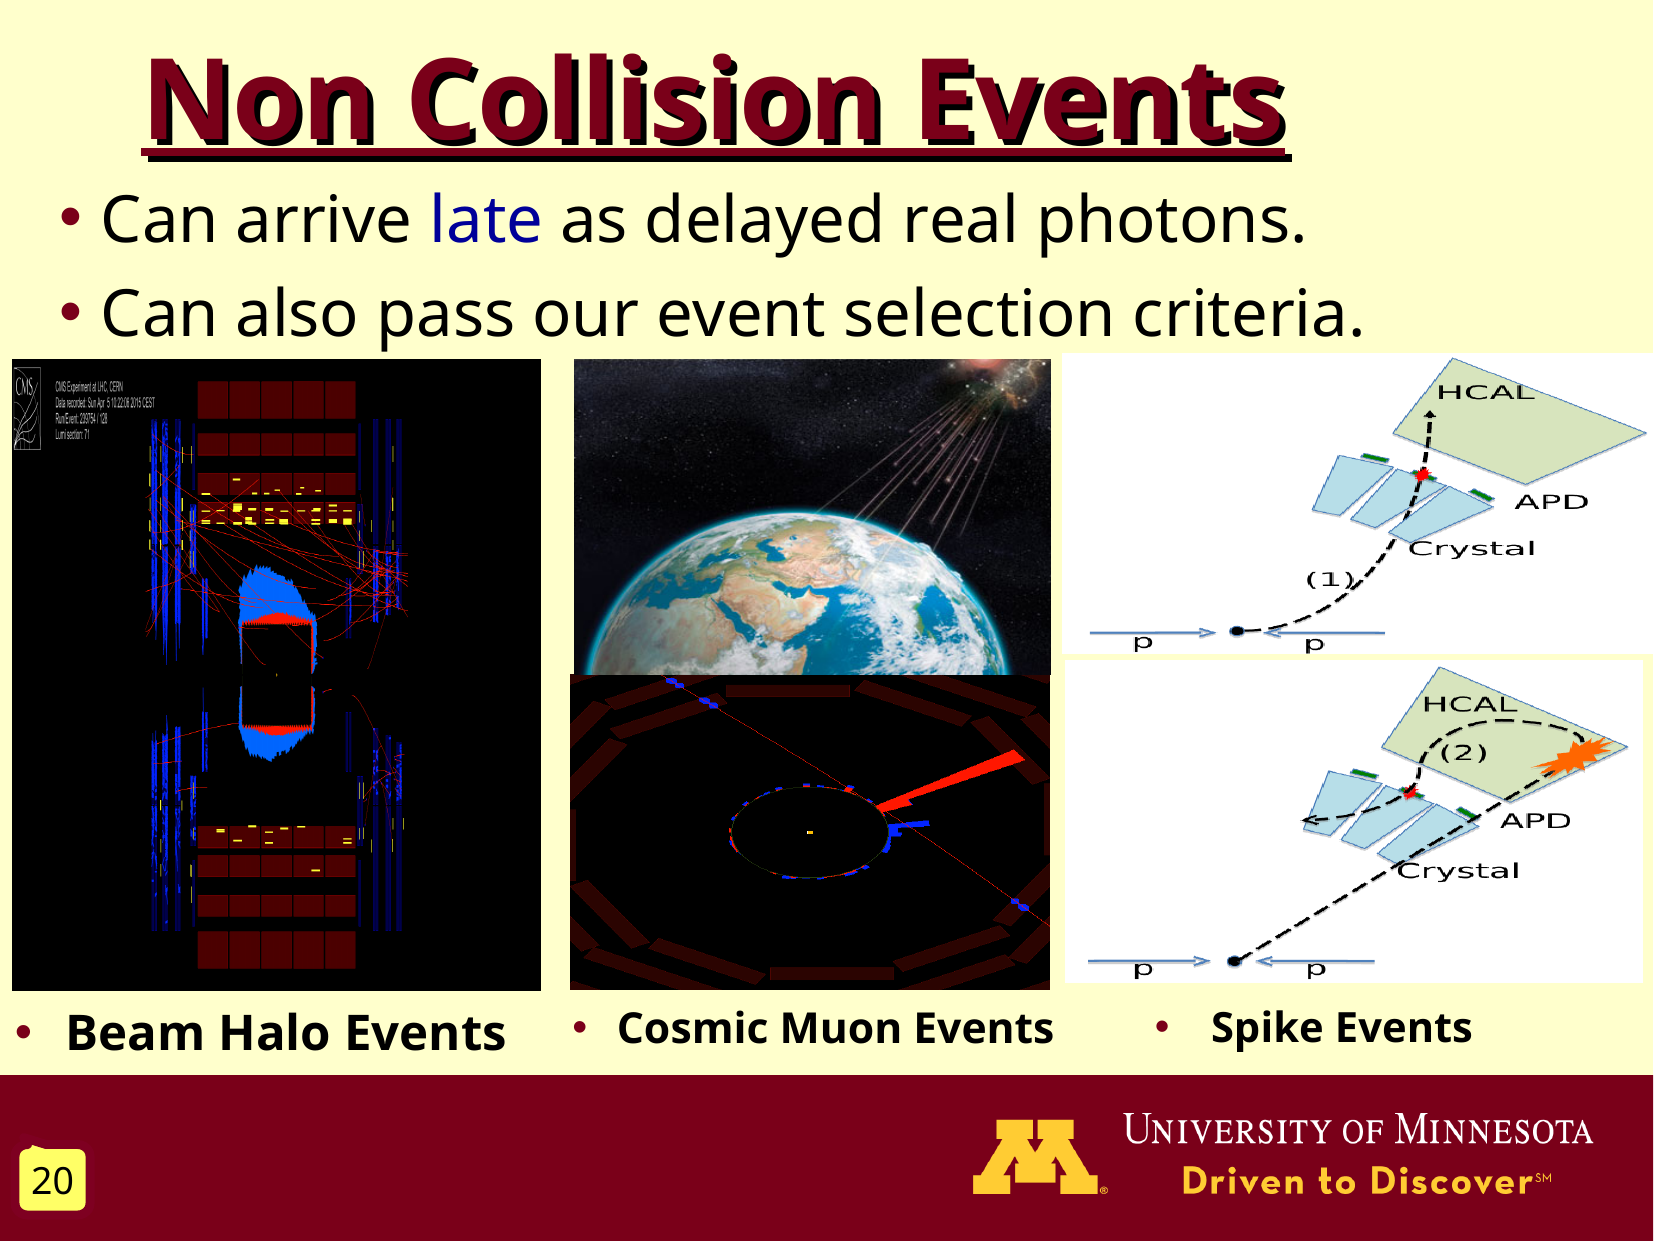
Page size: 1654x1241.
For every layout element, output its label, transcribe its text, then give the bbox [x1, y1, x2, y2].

list Cosmic Muon Events [557, 990, 1083, 1081]
list Spike Events [1140, 990, 1561, 1081]
title Non Collision Events [126, 19, 1532, 170]
text_box 20 [15, 1137, 91, 1216]
picture [1062, 353, 1653, 654]
picture [12, 359, 541, 991]
list Beam Halo Events [0, 990, 526, 1081]
picture [570, 359, 1051, 991]
list Can arrive late as delayed real photons. Can also pass our event selection criteria. [45, 169, 1471, 361]
picture [1065, 660, 1643, 983]
picture [0, 1075, 1654, 1241]
